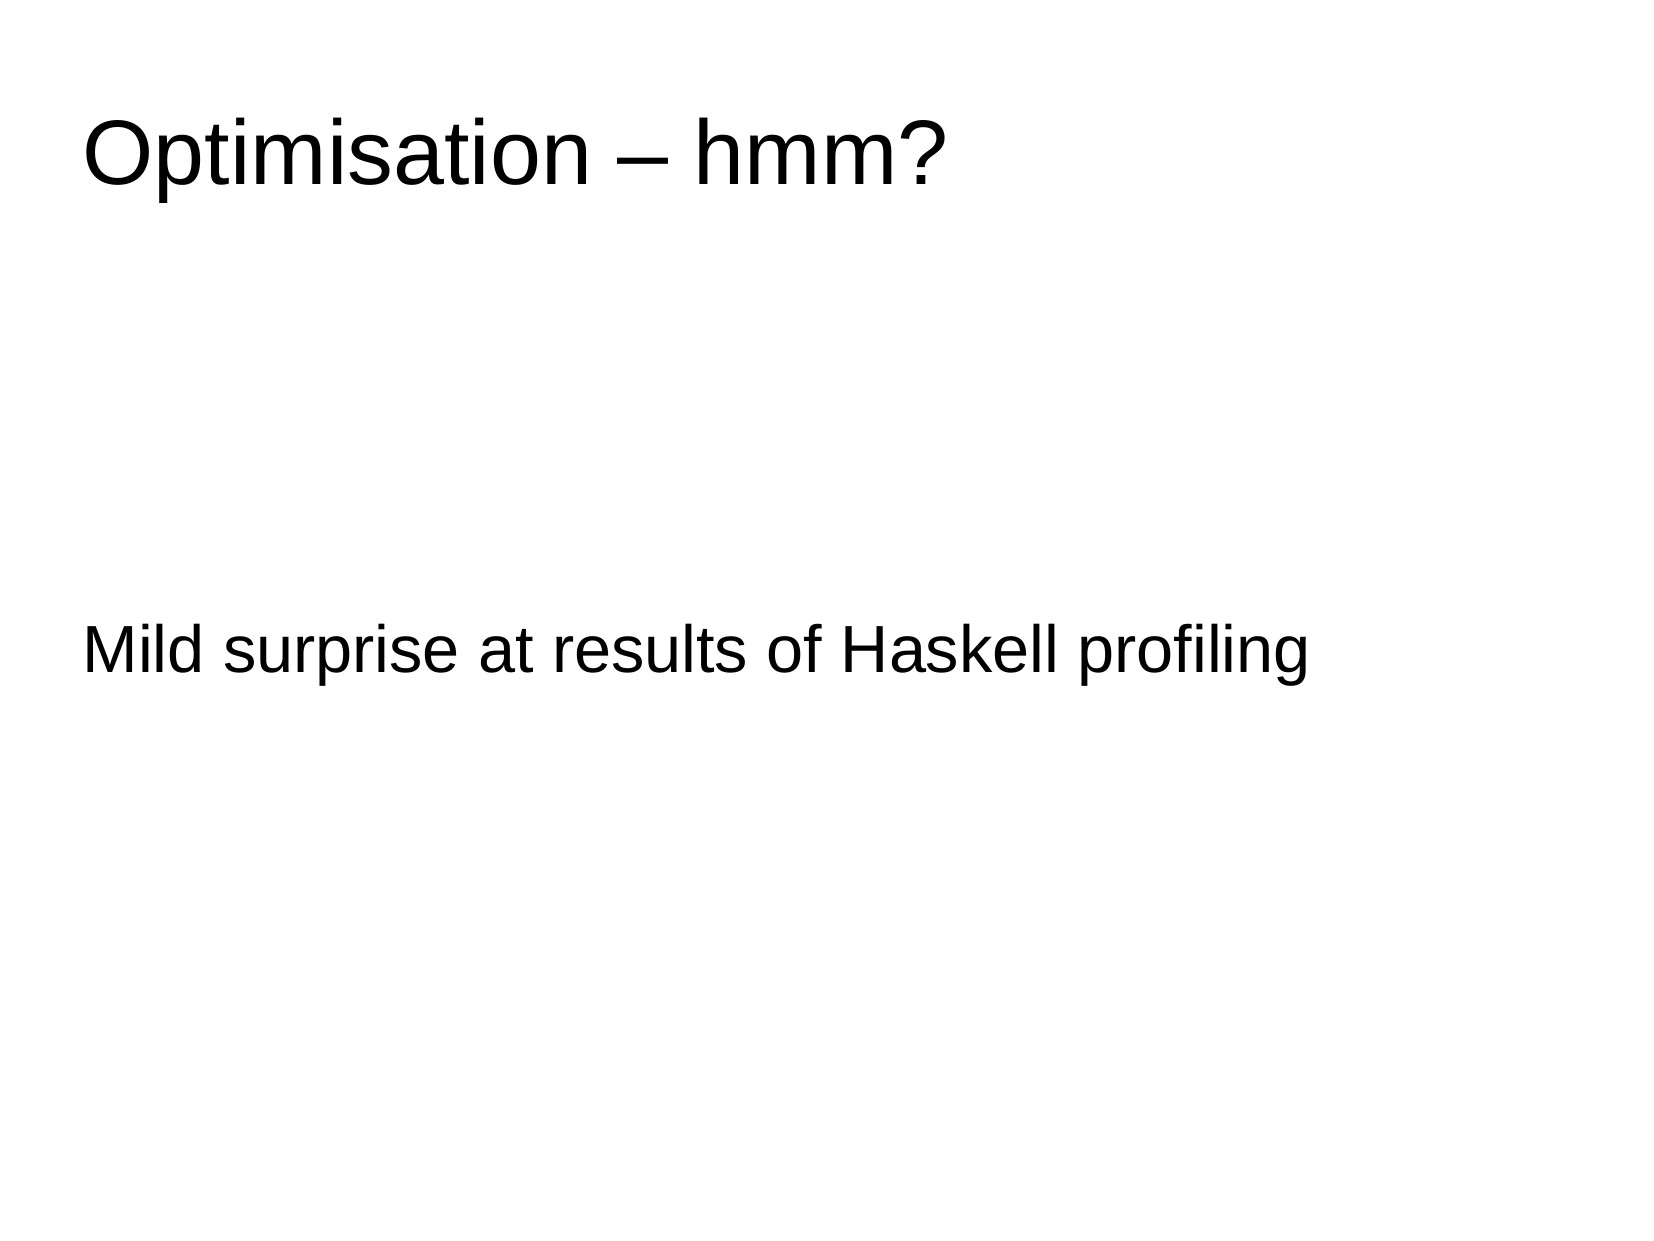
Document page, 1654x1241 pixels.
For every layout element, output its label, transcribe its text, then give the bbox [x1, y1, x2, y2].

subtitle Mild surprise at results of Haskell profiling [82, 290, 1571, 1010]
title Optimisation – hmm? [82, 49, 1571, 257]
